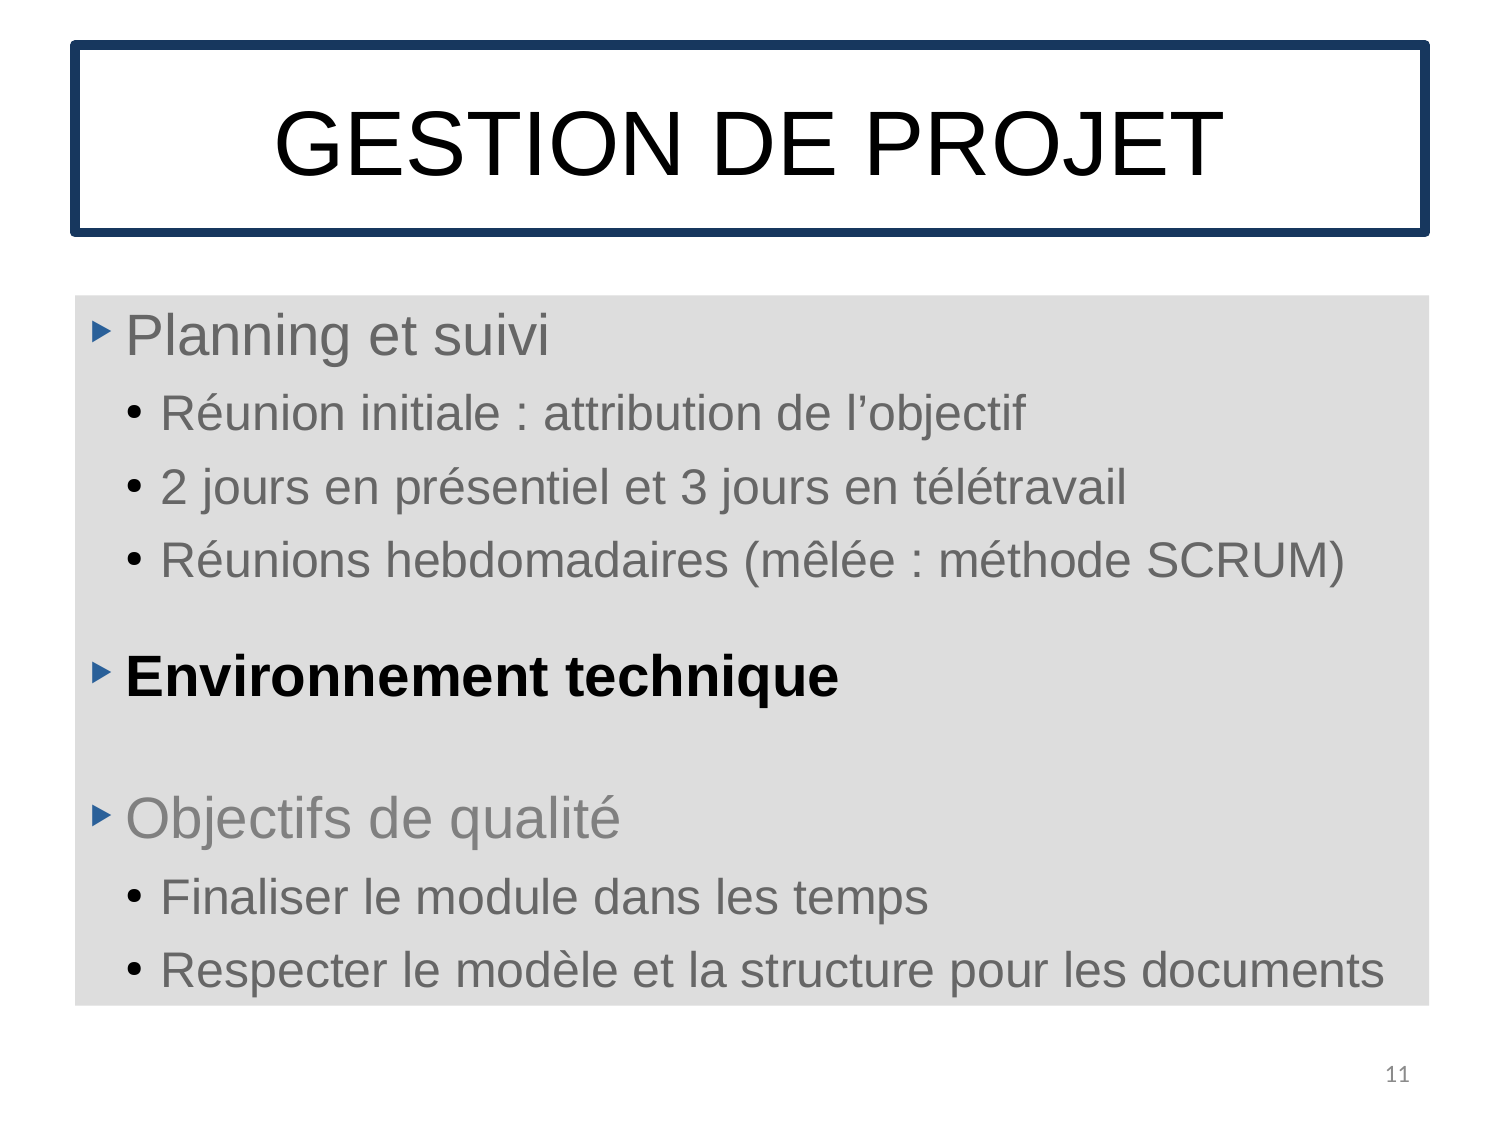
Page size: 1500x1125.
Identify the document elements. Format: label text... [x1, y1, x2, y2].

title GESTION DE PROJET [75, 45, 1425, 233]
text_box Planning et suivi Réunion initiale : attribution de l’objectif 2 jours en présentiel et 3 jours en télétravail Réunions hebdomadaires (mêlée : méthode SCRUM) Environnement technique Objectifs de qualité Finaliser le module dans les temps Respecter le modèle et la structure pour les documents [75, 295, 1430, 1006]
